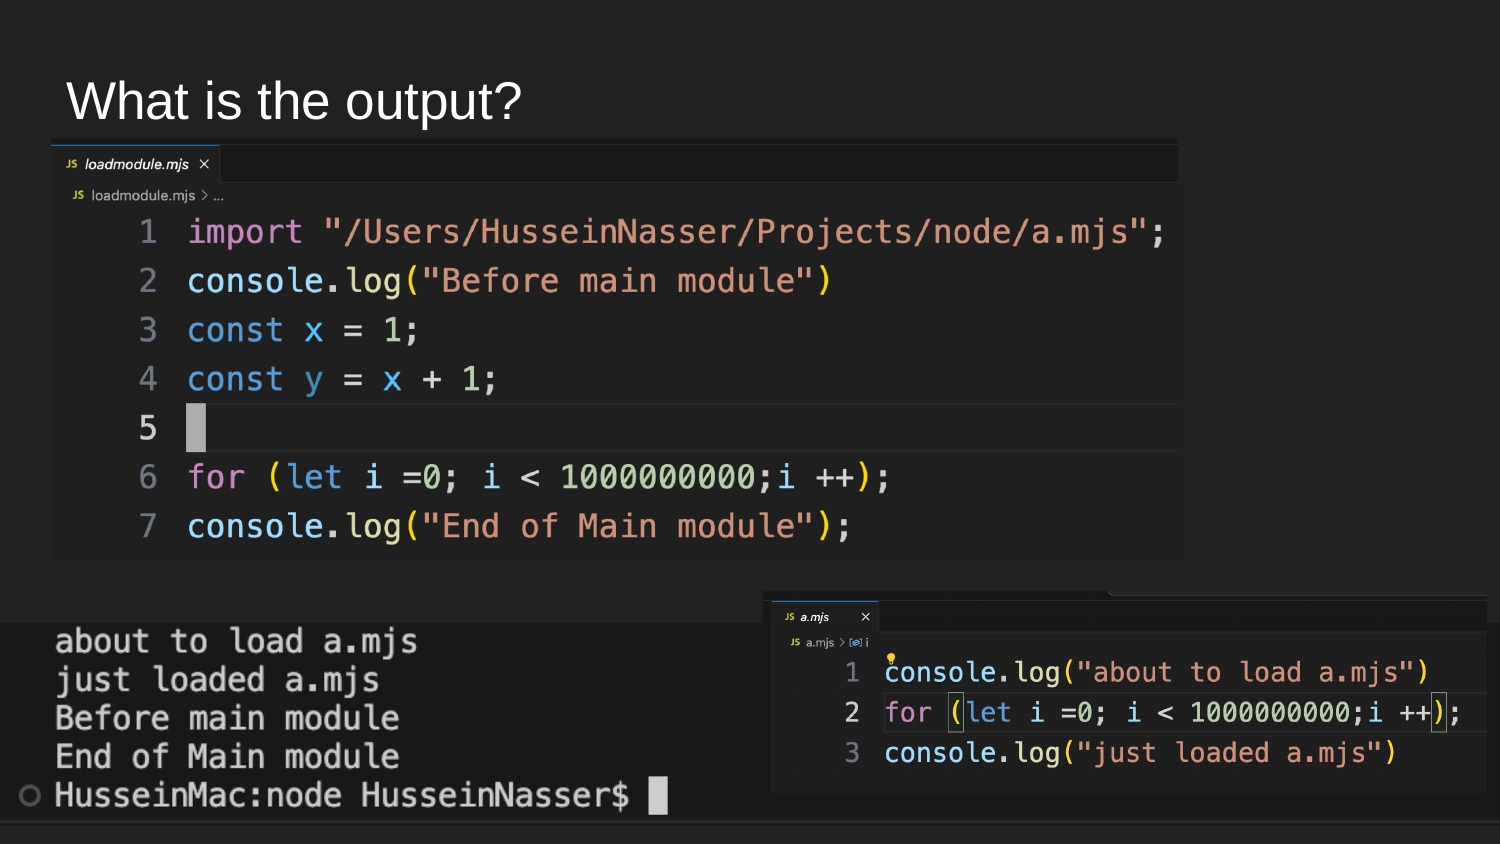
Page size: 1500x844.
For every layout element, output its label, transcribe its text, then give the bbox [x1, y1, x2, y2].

title What is the output? [51, 51, 1449, 146]
picture [51, 138, 1178, 560]
picture [0, 591, 1500, 826]
